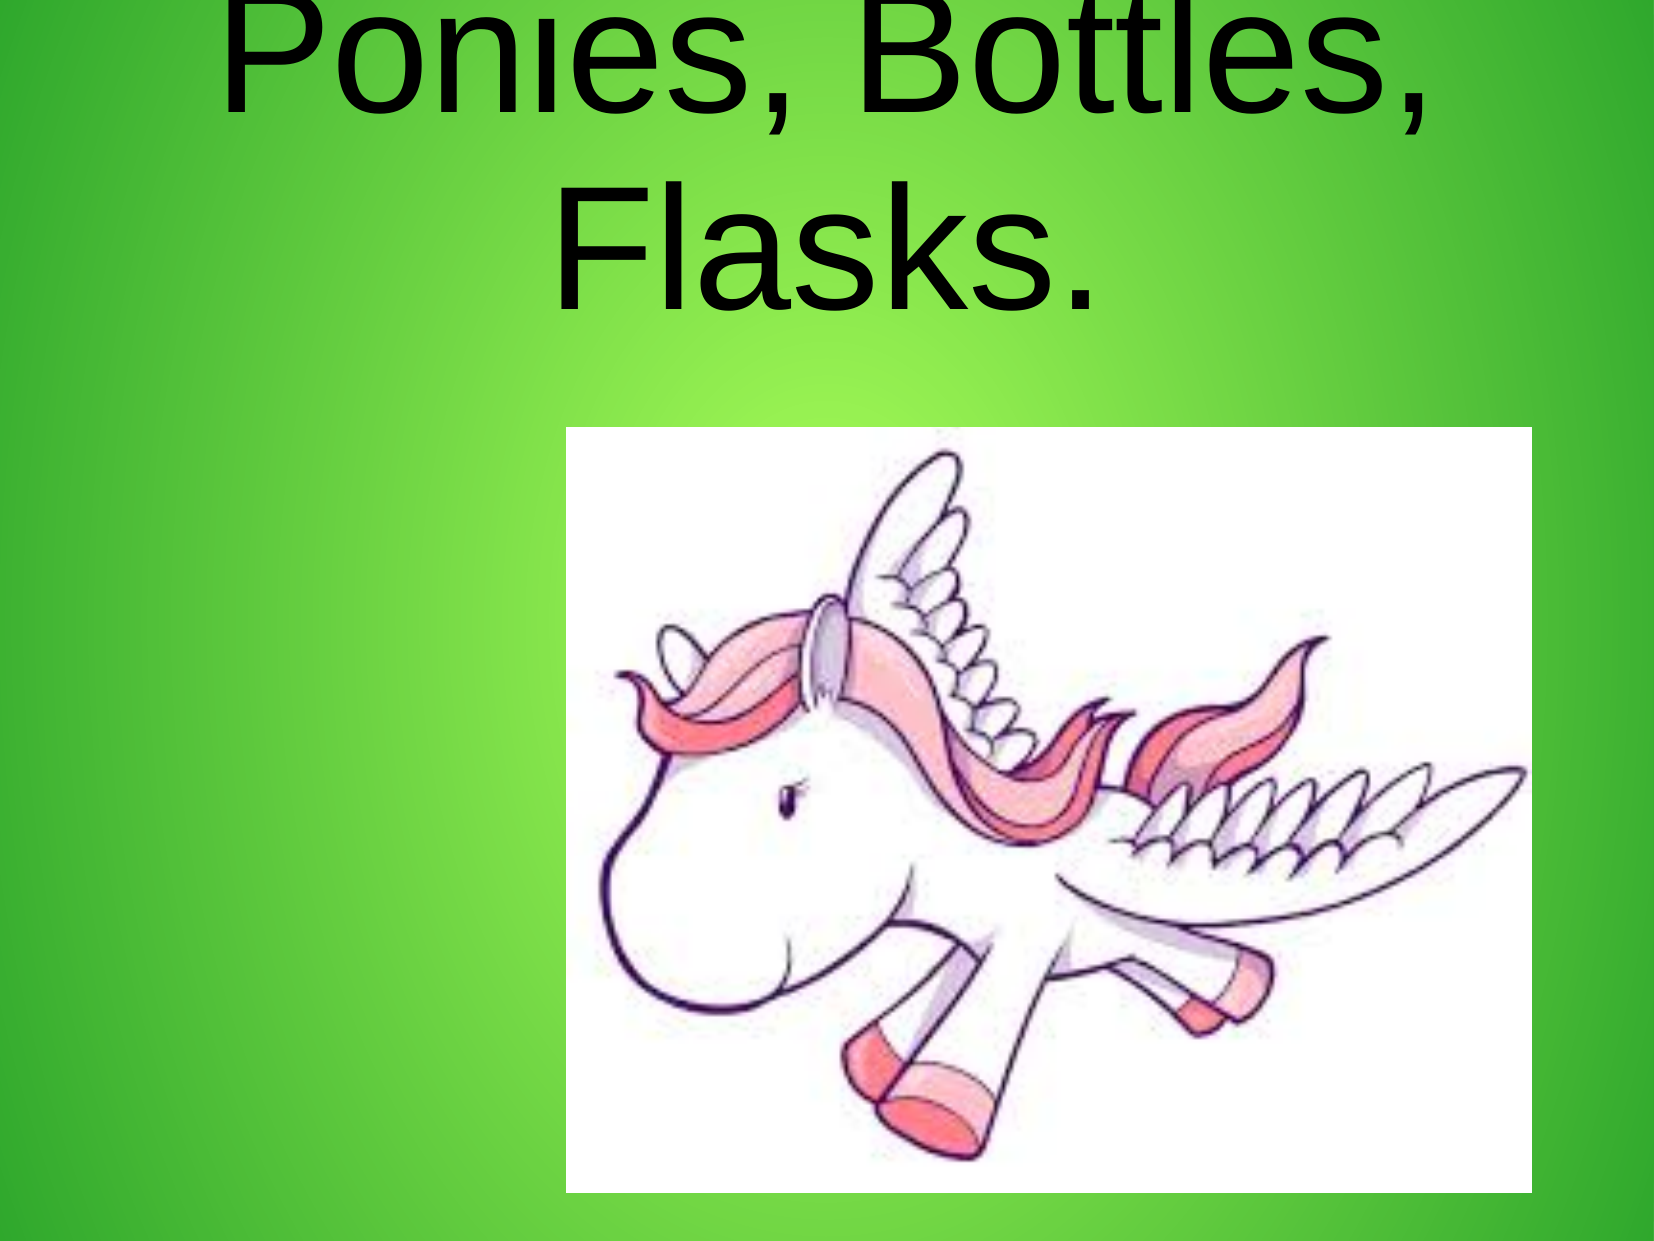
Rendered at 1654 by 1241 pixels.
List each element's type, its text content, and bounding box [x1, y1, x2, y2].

picture [566, 427, 1532, 1193]
title Ponies, Bottles, Flasks. [82, 0, 1571, 347]
